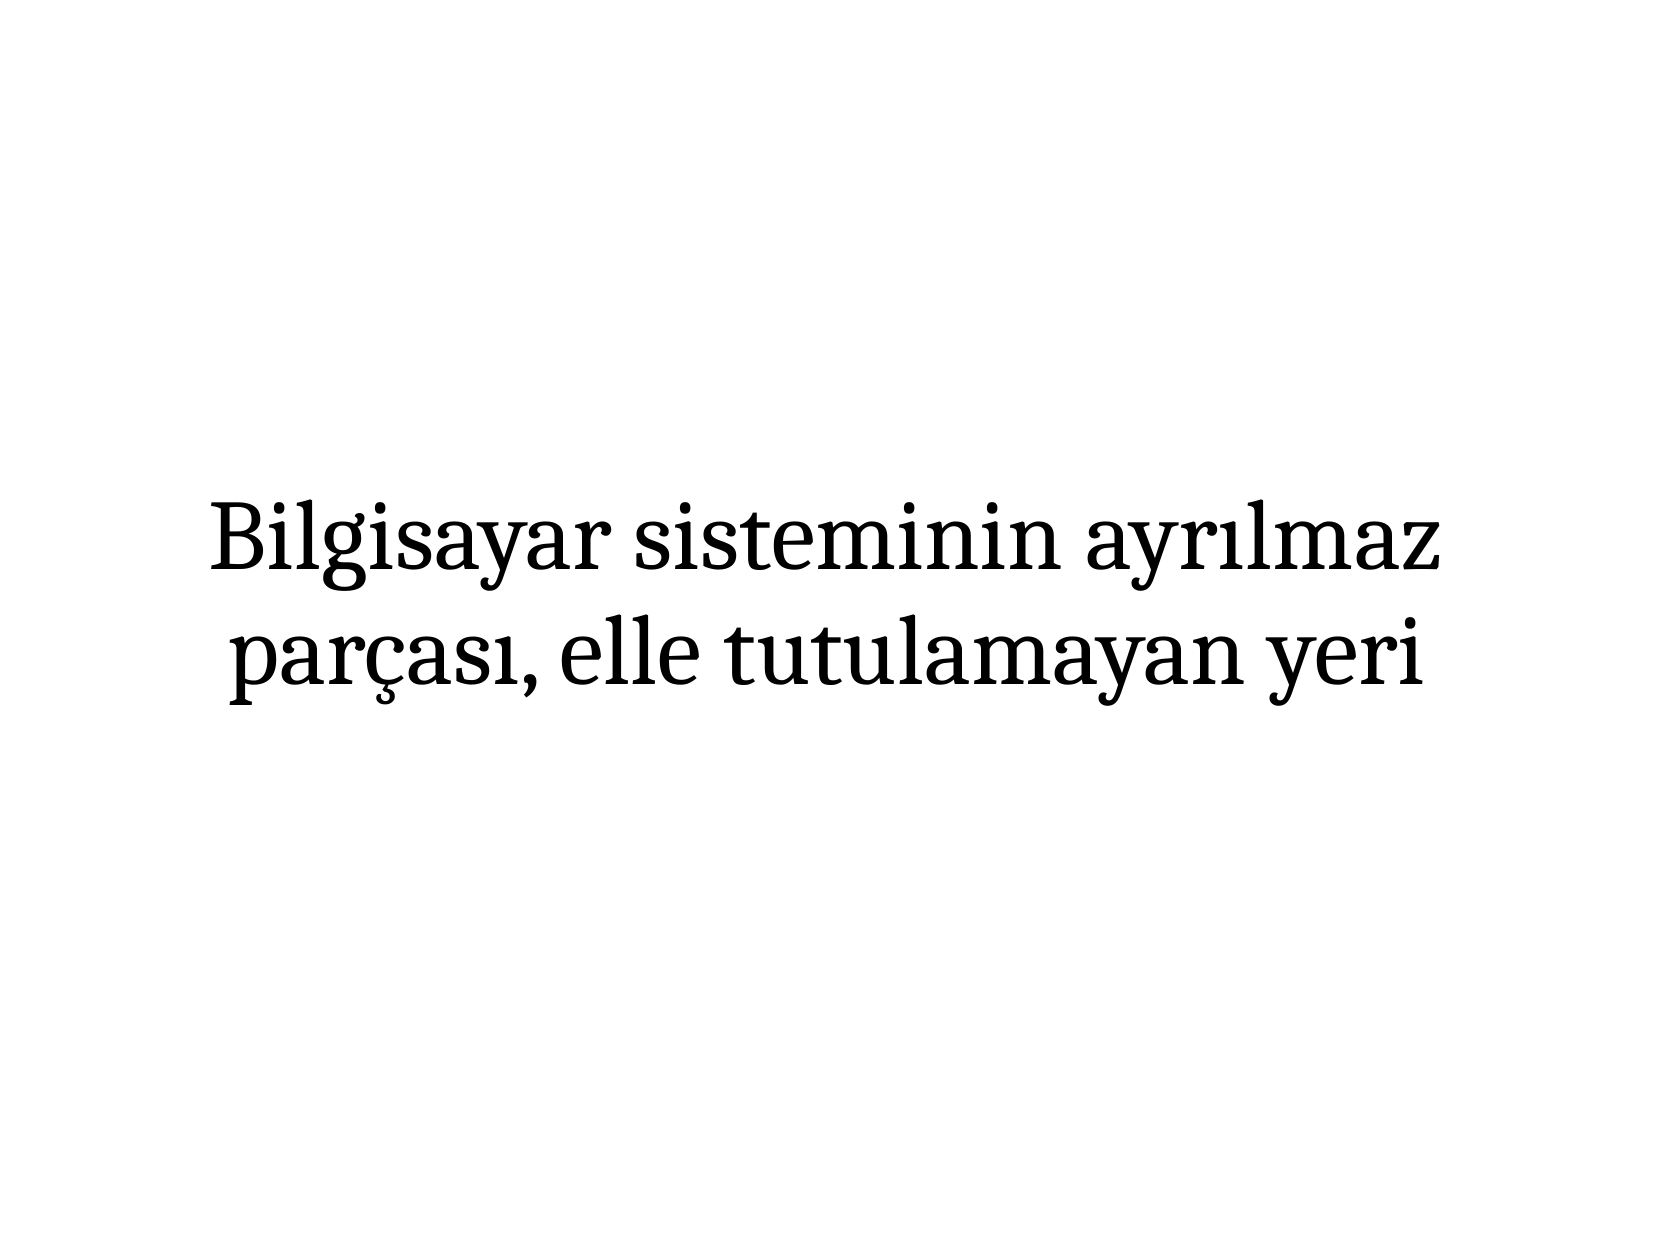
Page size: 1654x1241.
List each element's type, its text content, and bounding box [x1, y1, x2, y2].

title Bilgisayar sisteminin ayrılmaz parçası, elle tutulamayan yeri [82, 281, 1571, 908]
